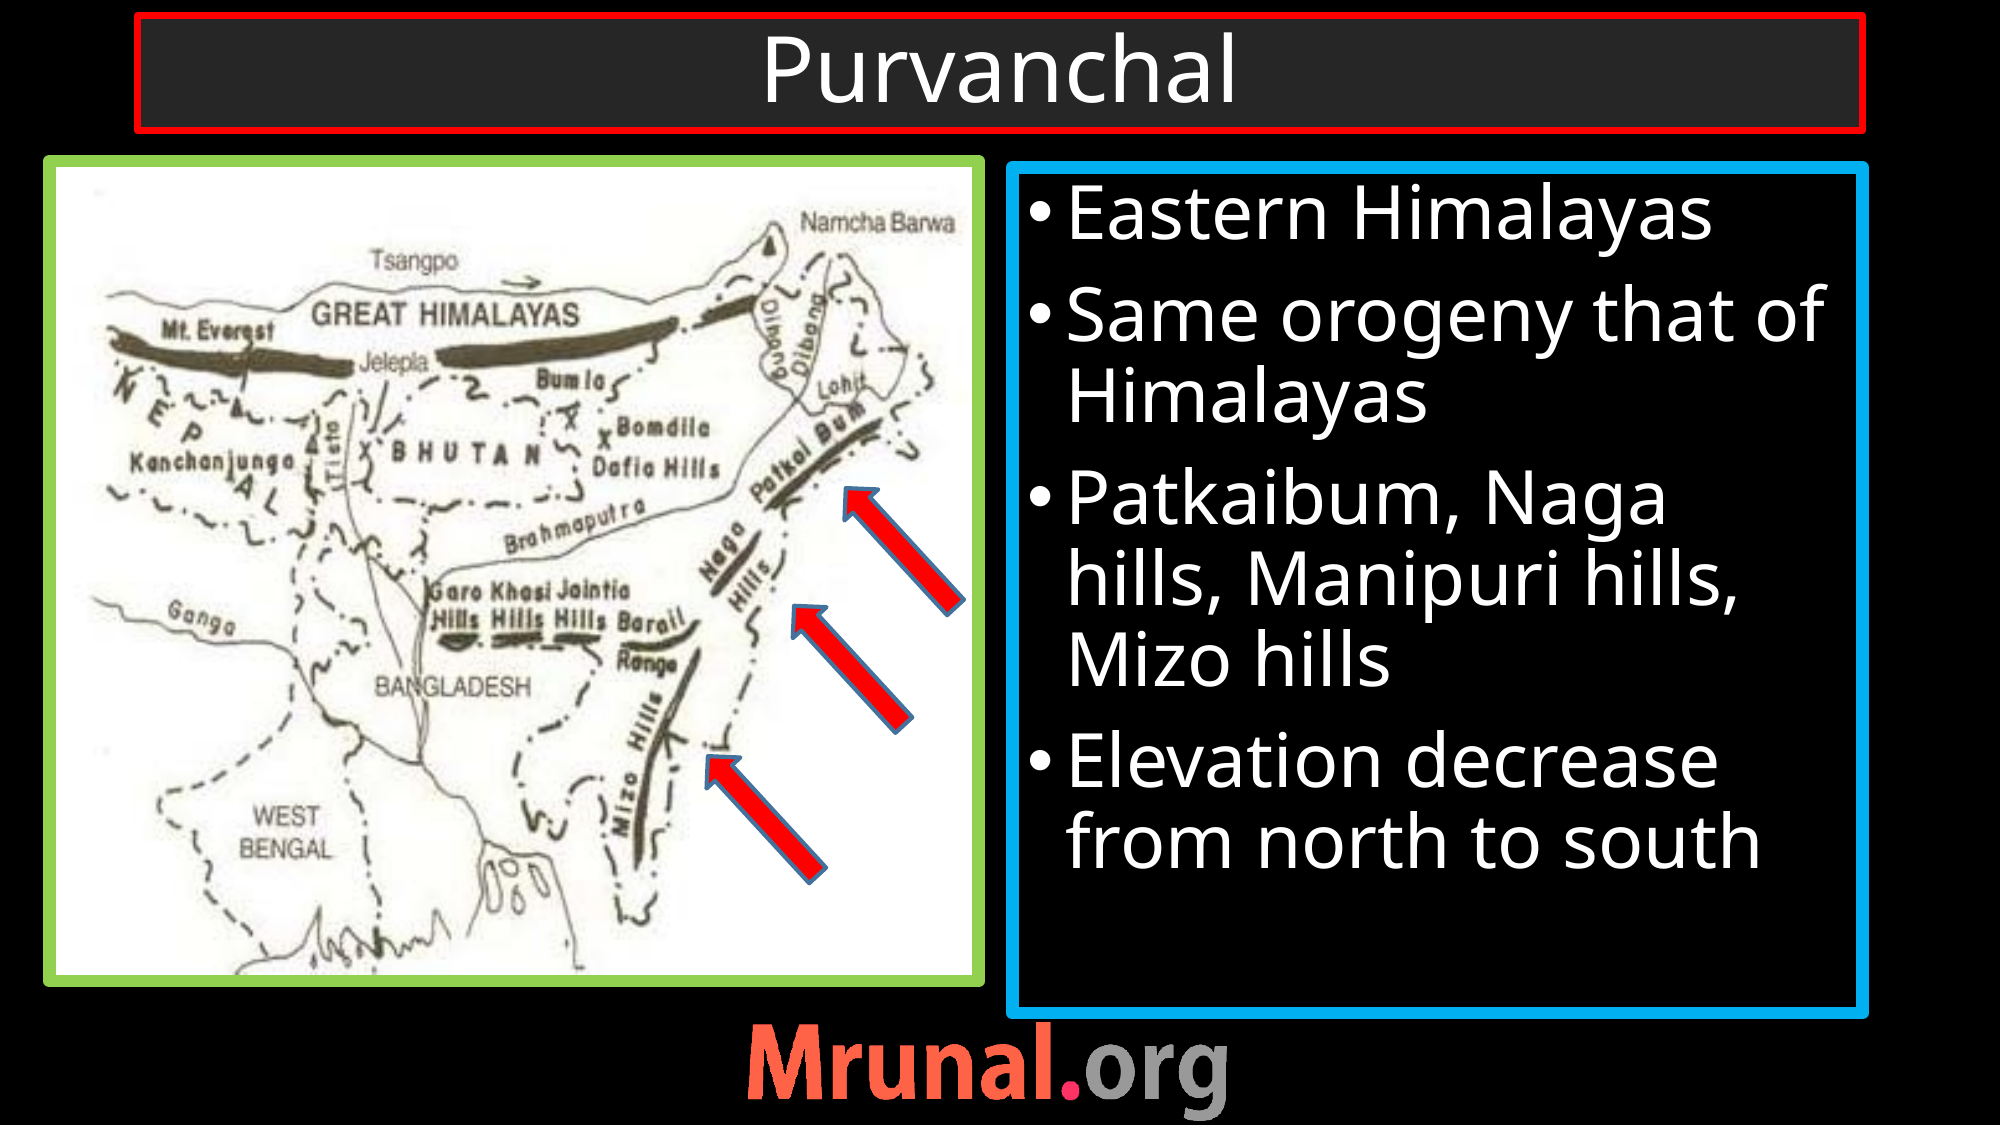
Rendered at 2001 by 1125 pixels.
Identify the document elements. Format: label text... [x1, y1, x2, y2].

picture [741, 1005, 1230, 1125]
title Purvanchal [137, 15, 1863, 131]
list Eastern Himalayas Same orogeny that of Himalayas Patkaibum, Naga hills, Manipuri hills, Mizo hills Elevation decrease from north to south [1012, 167, 1863, 1014]
text_box [792, 605, 913, 733]
picture [55, 167, 973, 975]
text_box [706, 756, 827, 884]
text_box [844, 488, 964, 616]
